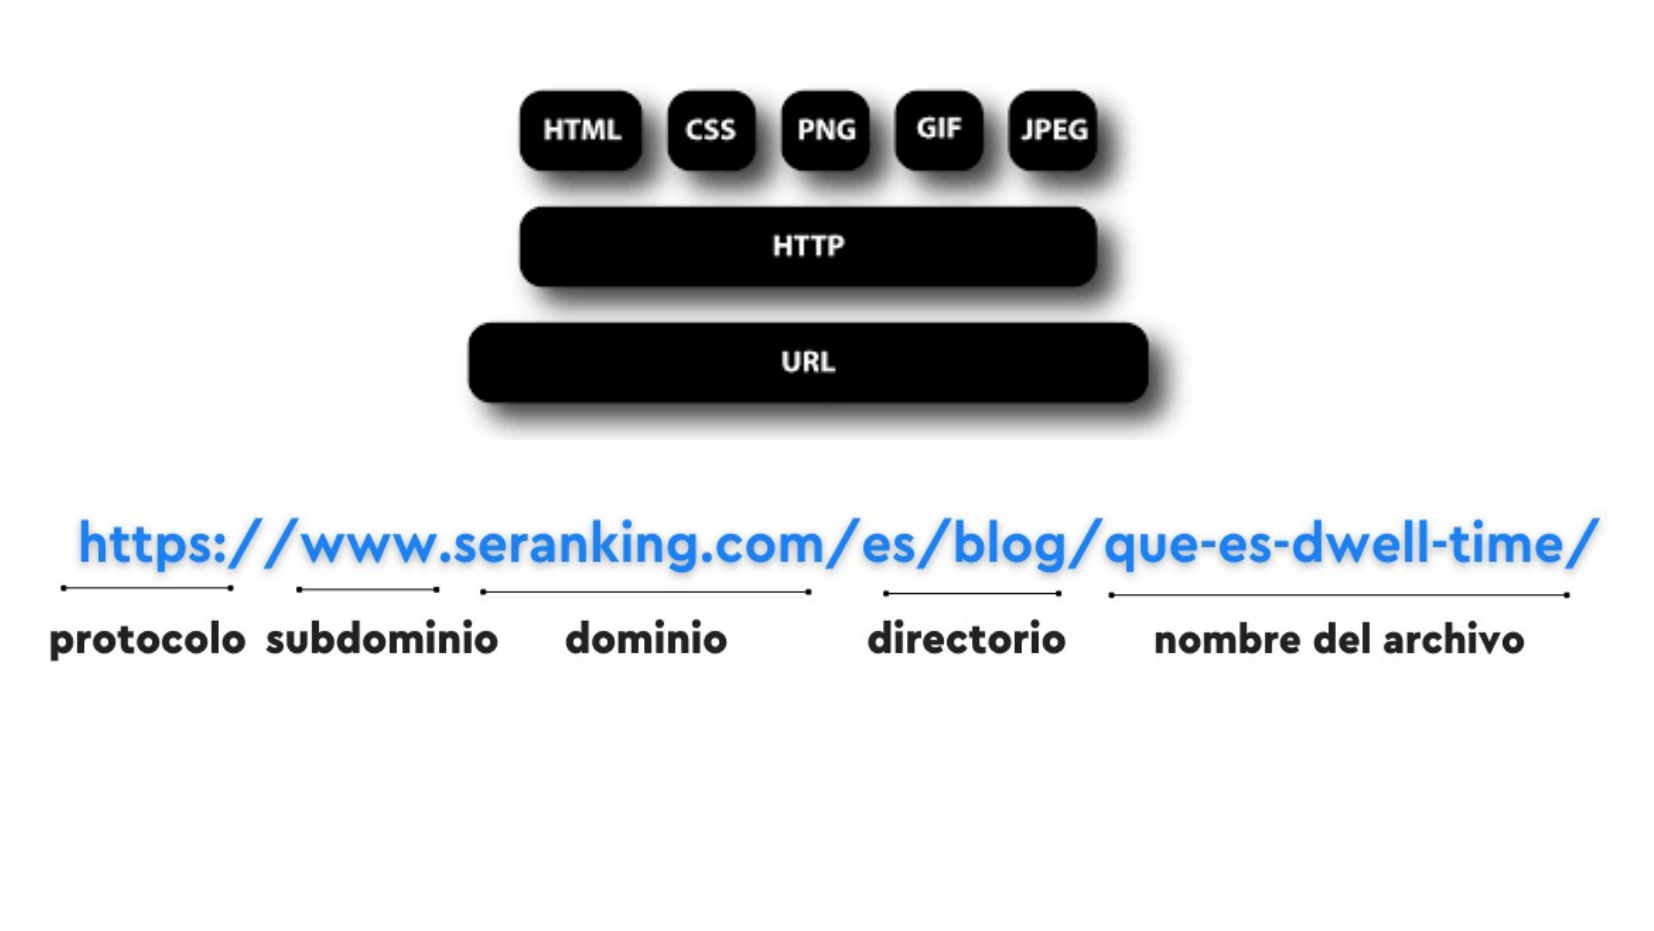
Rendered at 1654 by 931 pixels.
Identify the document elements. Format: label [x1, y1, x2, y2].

picture [35, 70, 1630, 721]
